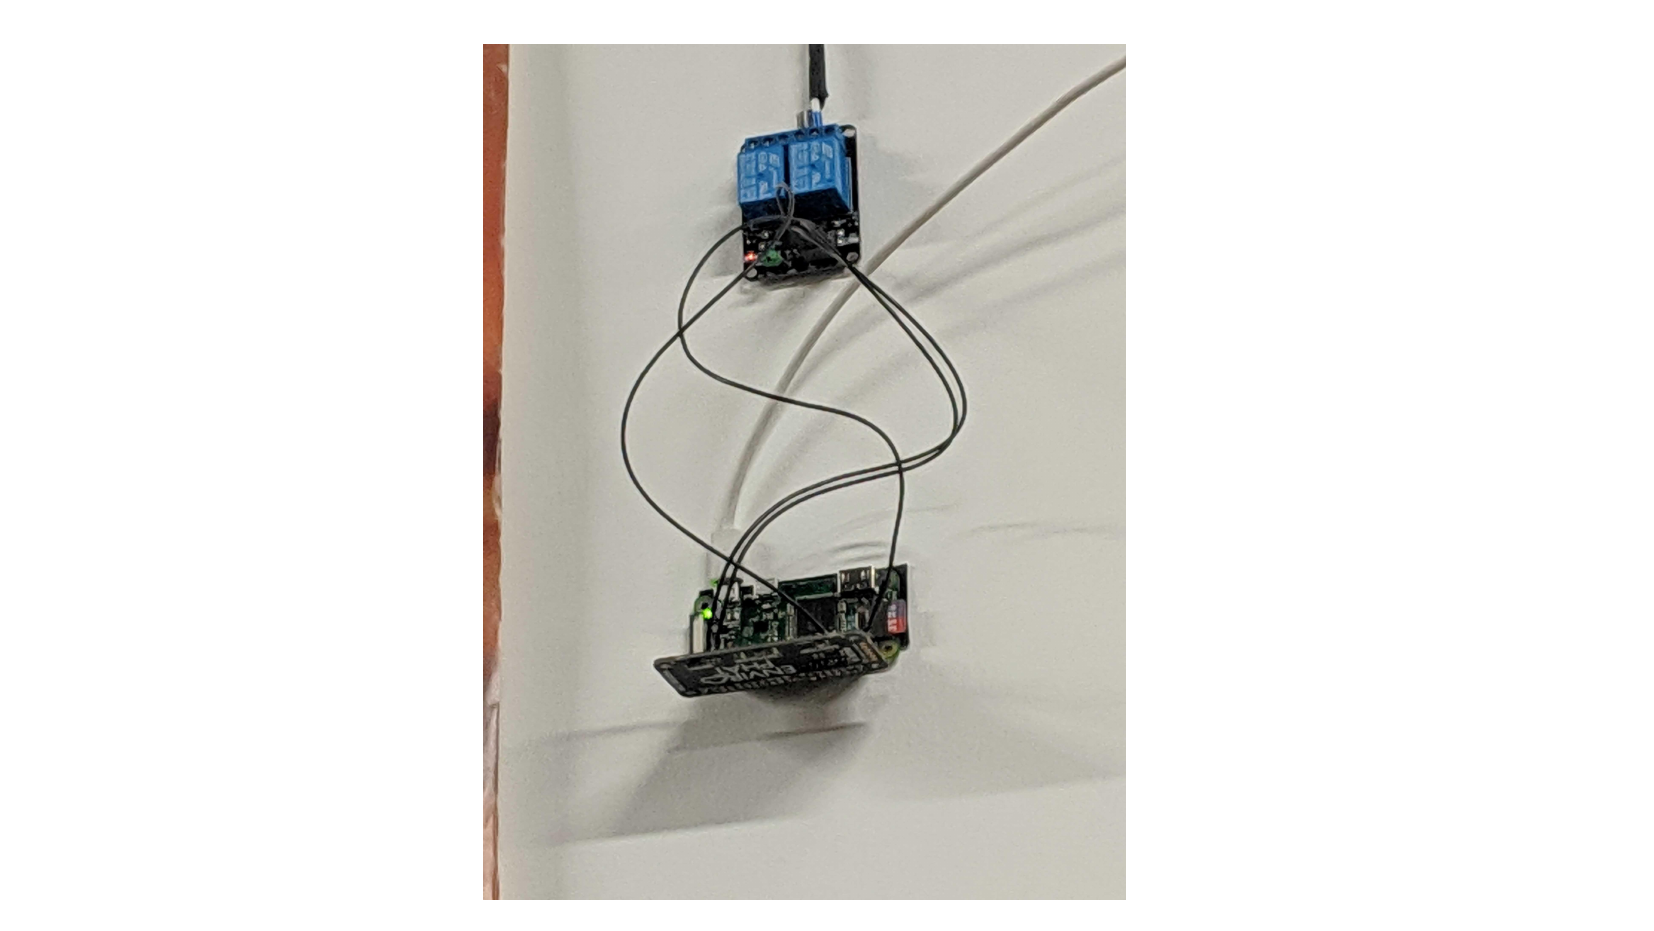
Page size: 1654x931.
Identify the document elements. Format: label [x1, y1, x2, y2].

picture [483, 44, 1126, 901]
